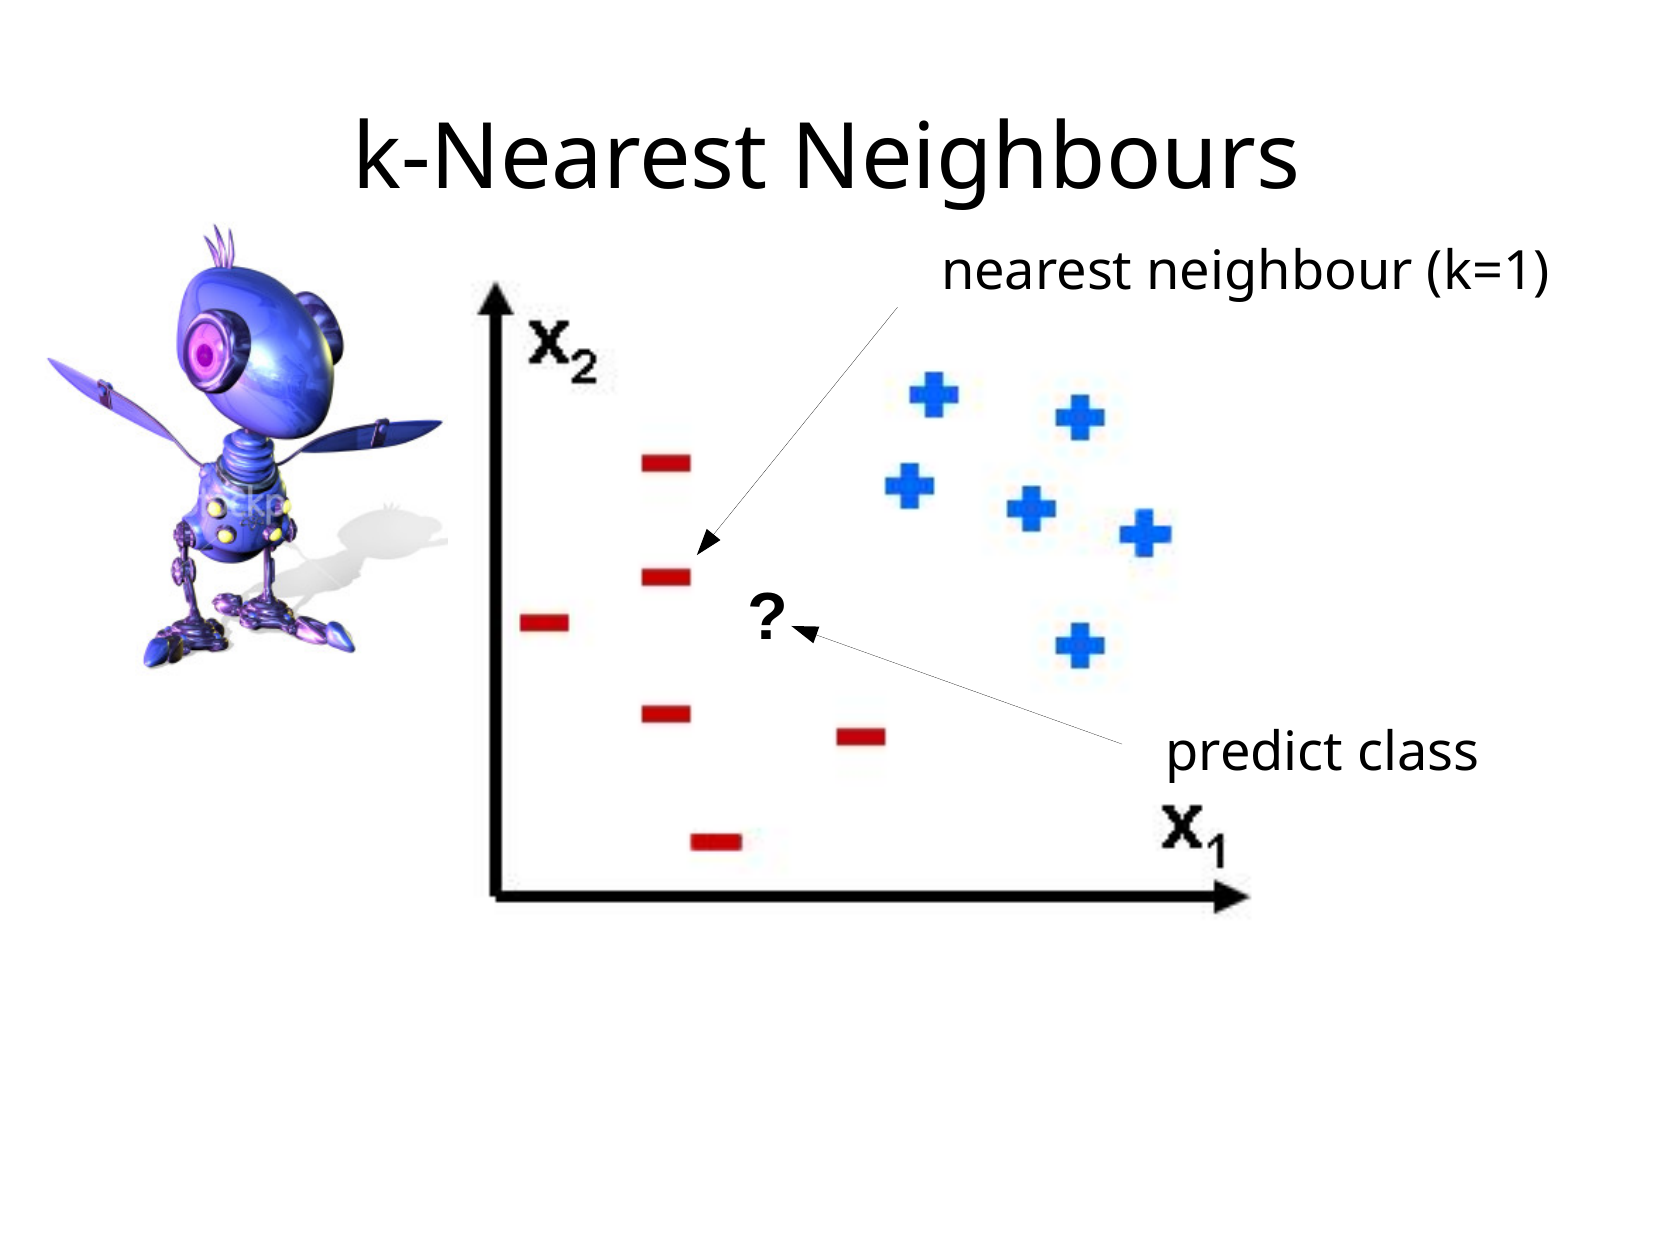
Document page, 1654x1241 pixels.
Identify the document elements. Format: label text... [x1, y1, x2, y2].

title nearest neighbour (k=1) [885, 226, 1607, 311]
title predict class [1051, 661, 1595, 837]
picture [0, 188, 1276, 943]
title k-Nearest Neighbours [82, 49, 1571, 257]
text_box ? [732, 571, 815, 662]
